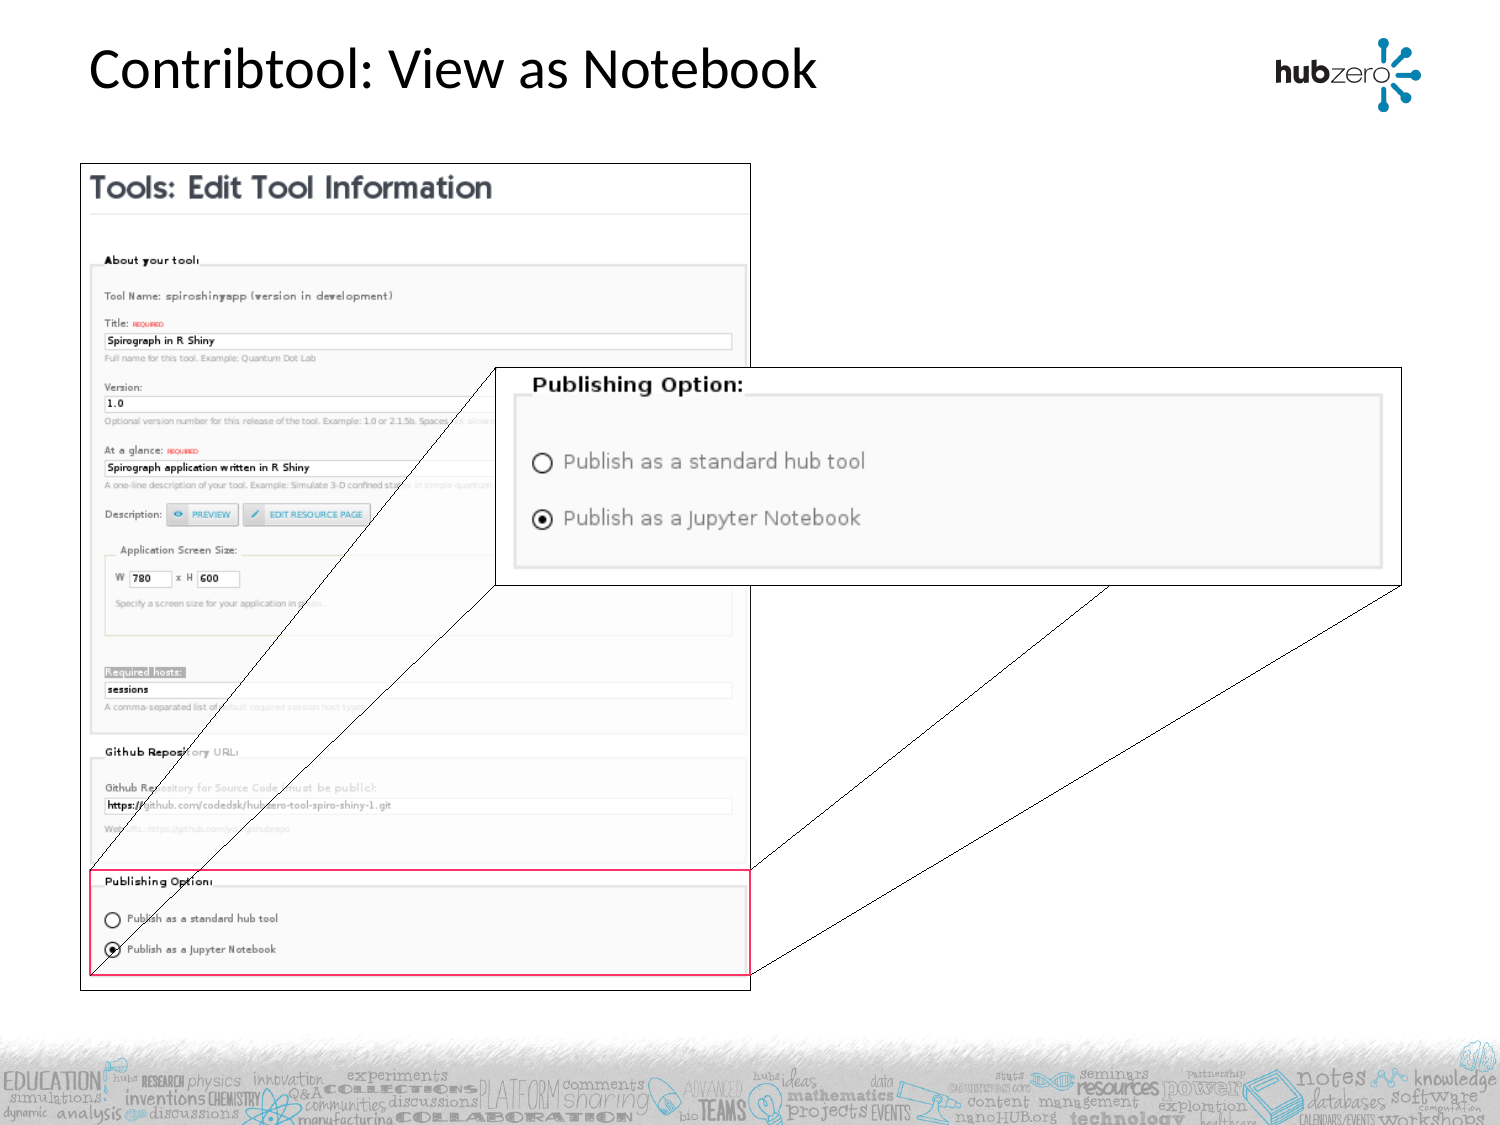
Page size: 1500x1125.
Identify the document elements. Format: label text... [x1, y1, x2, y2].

text_box [90, 369, 751, 869]
picture [91, 871, 749, 974]
picture [1272, 35, 1424, 115]
picture [80, 163, 1402, 991]
picture [0, 1034, 1500, 1125]
title Contribtool: View as Notebook [75, 12, 1249, 118]
